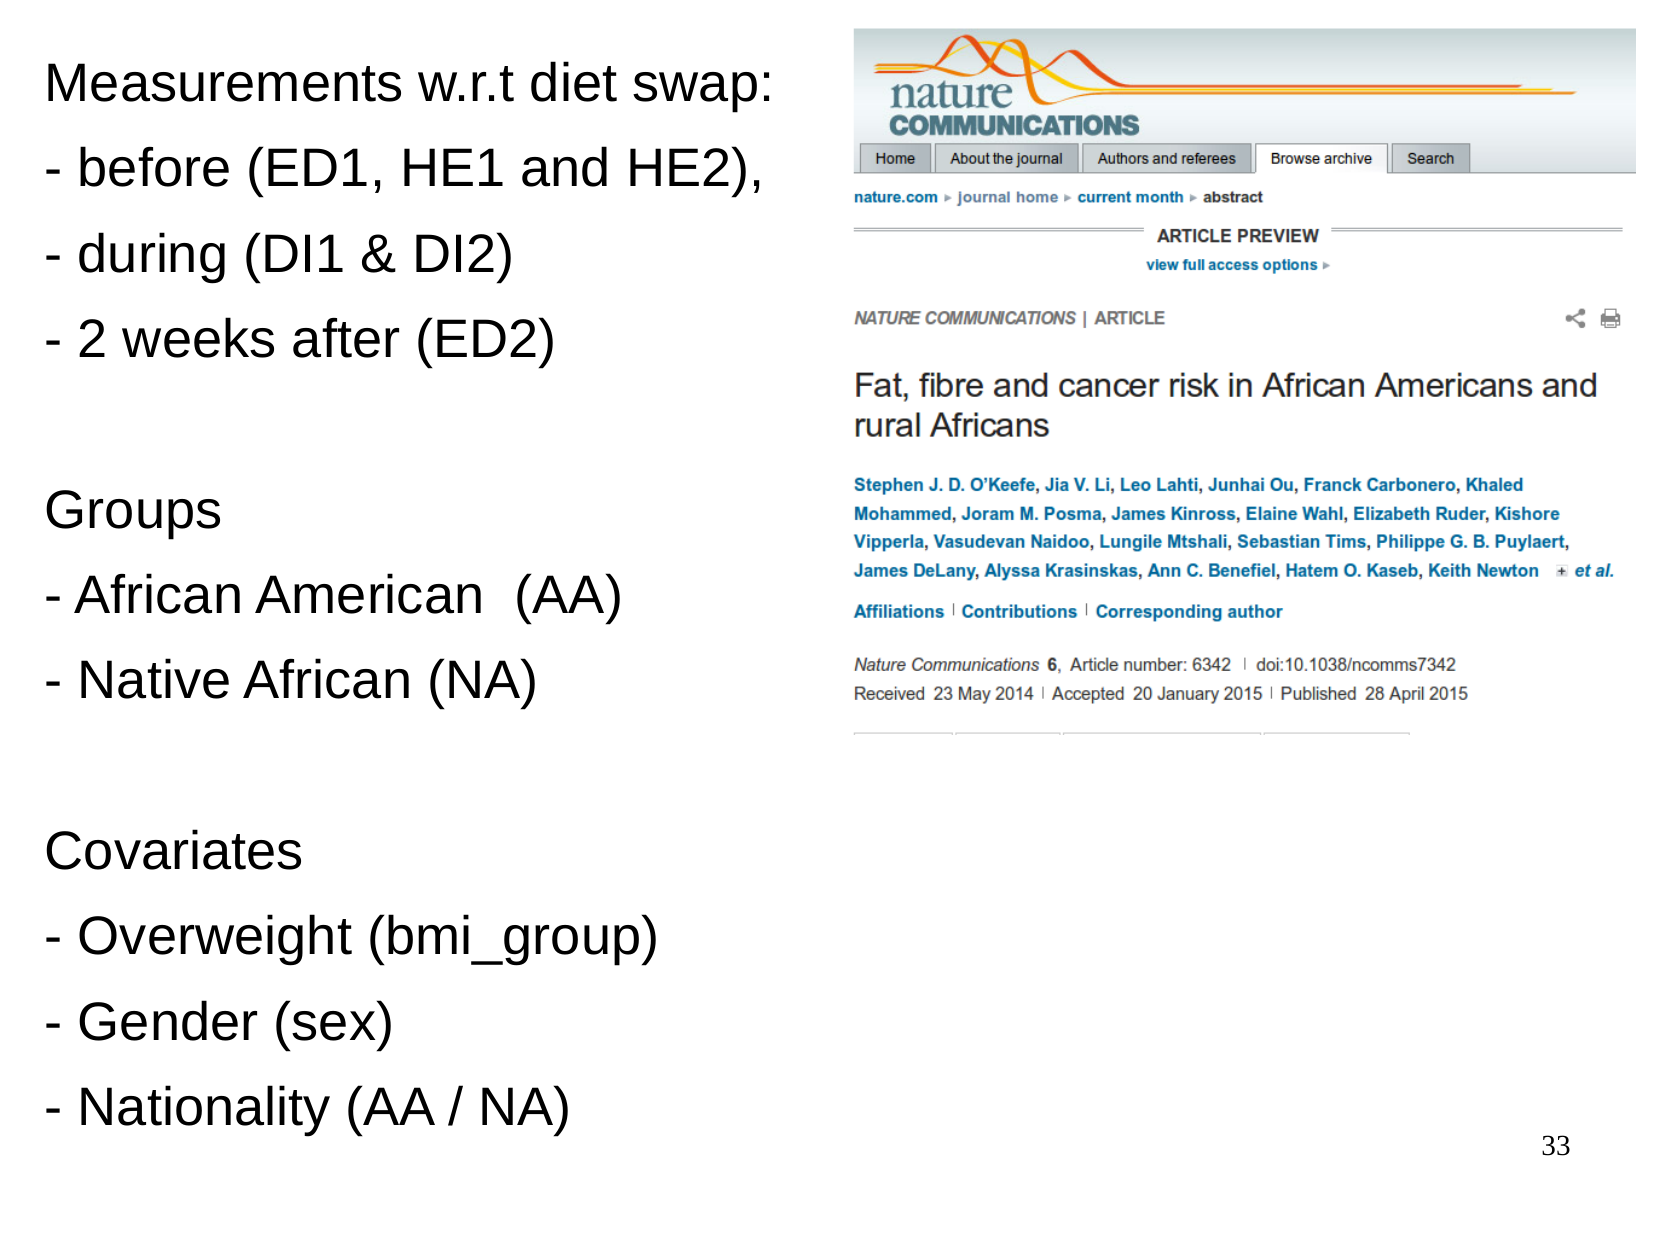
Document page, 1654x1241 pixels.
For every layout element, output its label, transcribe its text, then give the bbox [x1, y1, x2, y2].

text_box Measurements w.r.t diet swap: - before (ED1, HE1 and HE2), - during (DI1 & DI2) - 2 weeks after (ED2) Groups - African American (AA) - Native African (NA) Covariates - Overweight (bmi_group) - Gender (sex) - Nationality (AA / NA) [30, 45, 1250, 1145]
picture [837, 25, 1636, 736]
